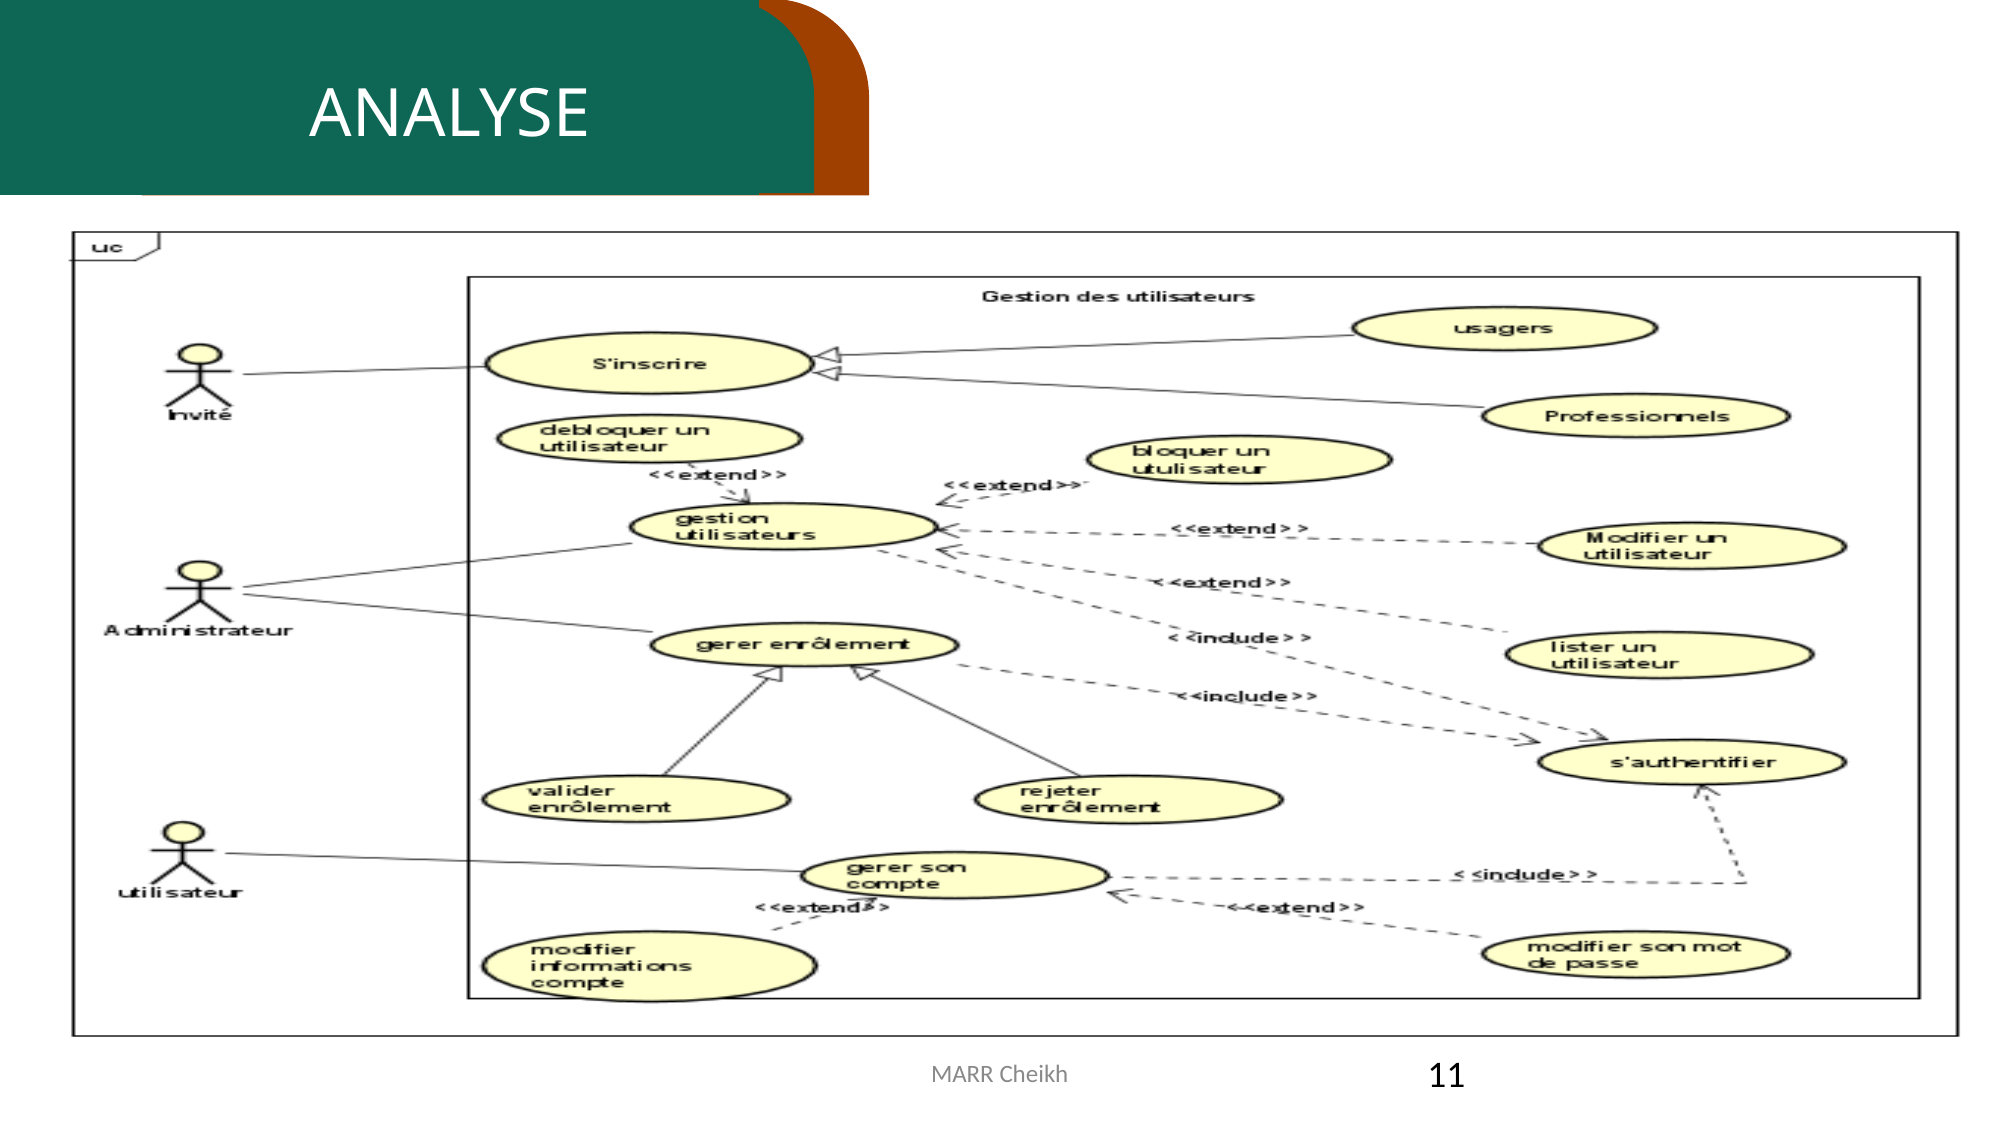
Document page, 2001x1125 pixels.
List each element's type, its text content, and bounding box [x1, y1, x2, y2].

picture [67, 231, 1966, 1043]
text_box MARR Cheikh [662, 1043, 1338, 1103]
text_box [0, 0, 870, 196]
text_box [1412, 1043, 1863, 1103]
text_box ANALYSE [86, 0, 815, 194]
